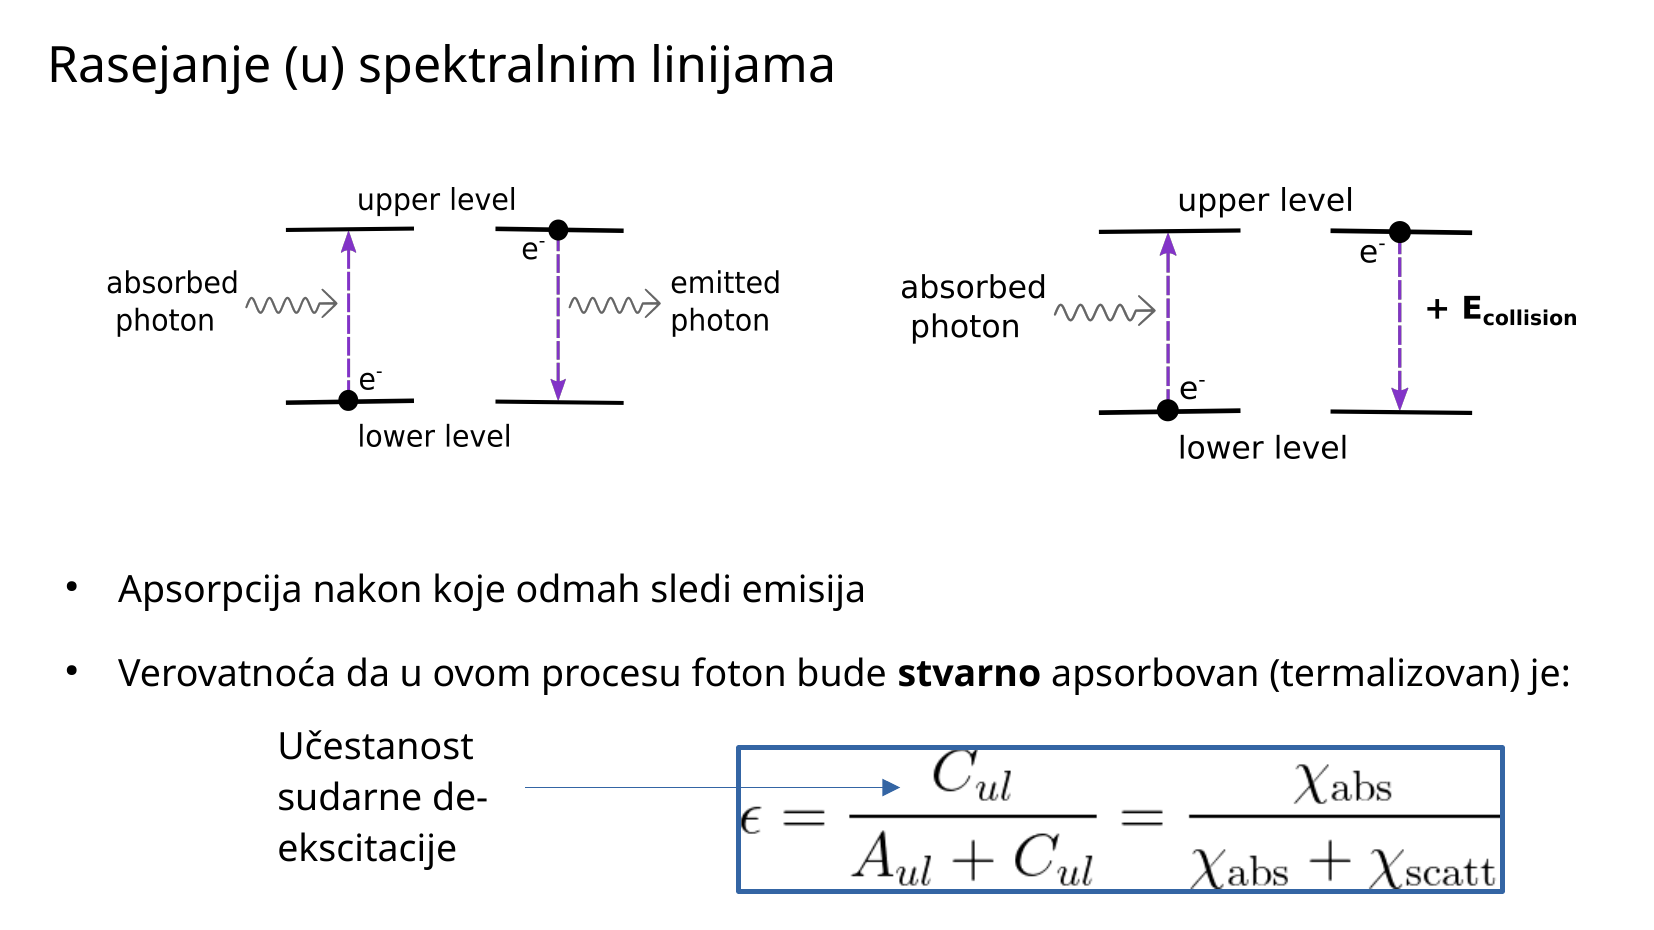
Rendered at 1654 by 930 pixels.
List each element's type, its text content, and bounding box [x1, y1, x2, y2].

picture [900, 187, 1576, 459]
picture [106, 187, 781, 447]
picture [740, 750, 1501, 890]
title Rasejanje (u) spektralnim linijama [47, 13, 1613, 113]
text_box Učestanost sudarne de-ekscitacije [262, 712, 563, 861]
list Apsorpcija nakon koje odmah sledi emisija Verovatnoća da u ovom procesu foton bude stvarno apsorbovan (termalizovan) je: [47, 562, 1613, 901]
